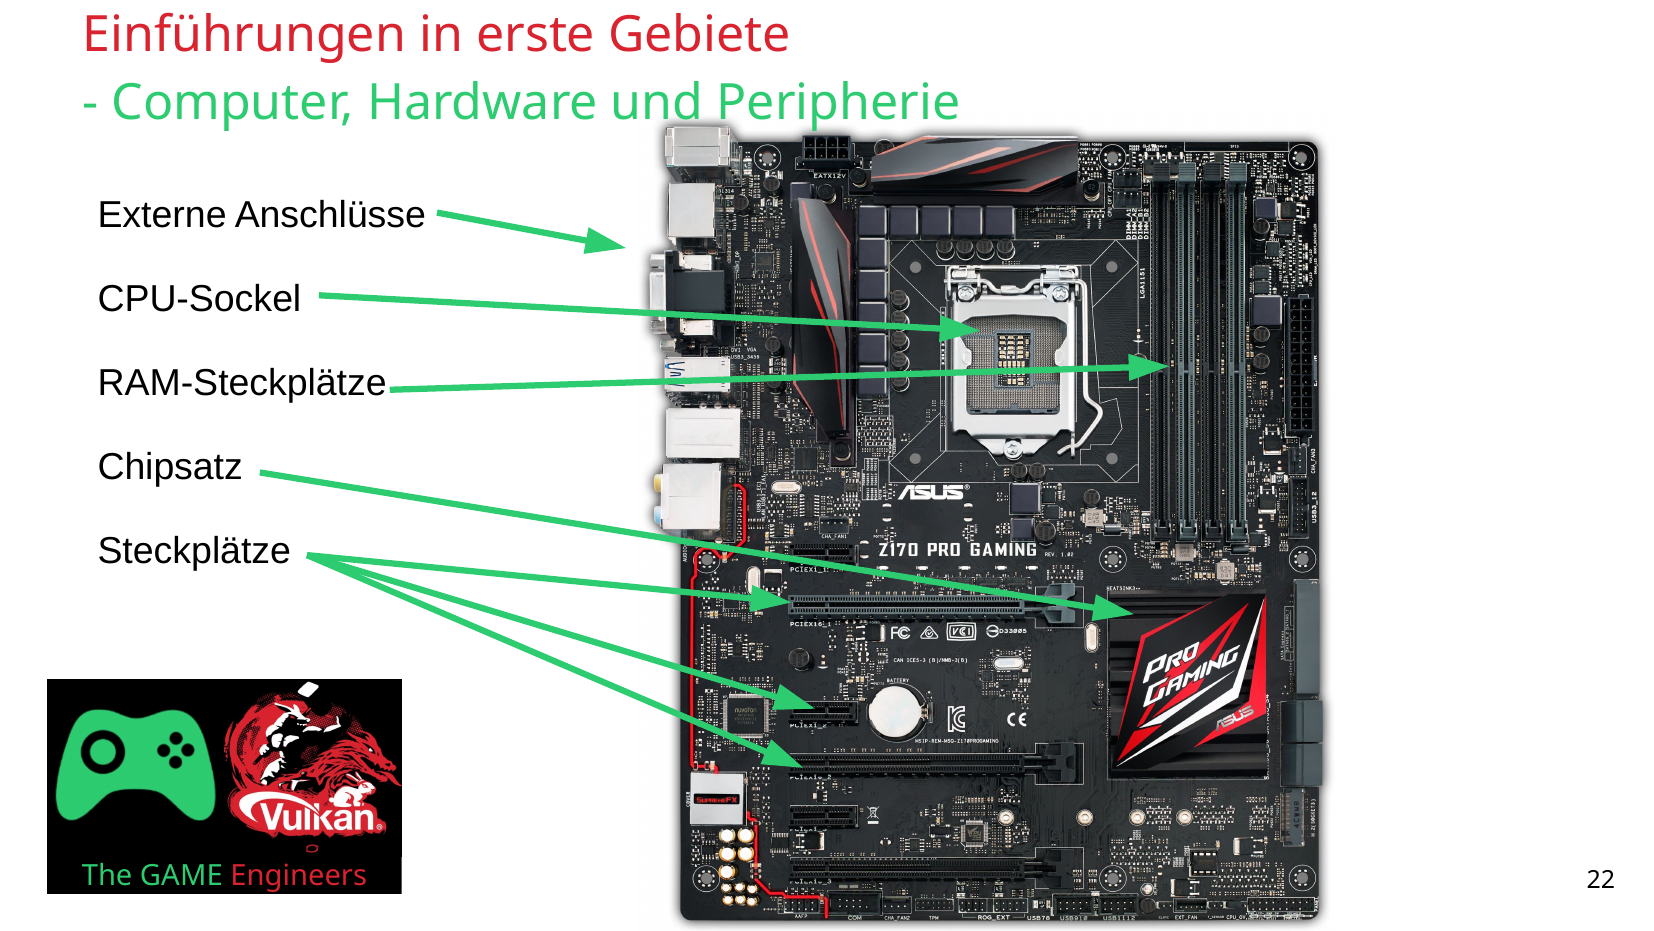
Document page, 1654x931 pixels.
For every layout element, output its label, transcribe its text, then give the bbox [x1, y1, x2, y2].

title Einführungen in erste Gebiete - Computer, Hardware und Peripherie [82, 7, 1571, 125]
picture [47, 679, 402, 857]
text_box Externe Anschlüsse CPU-Sockel RAM-Steckplätze Chipsatz Steckplätze [82, 186, 532, 579]
picture [637, 125, 1335, 931]
